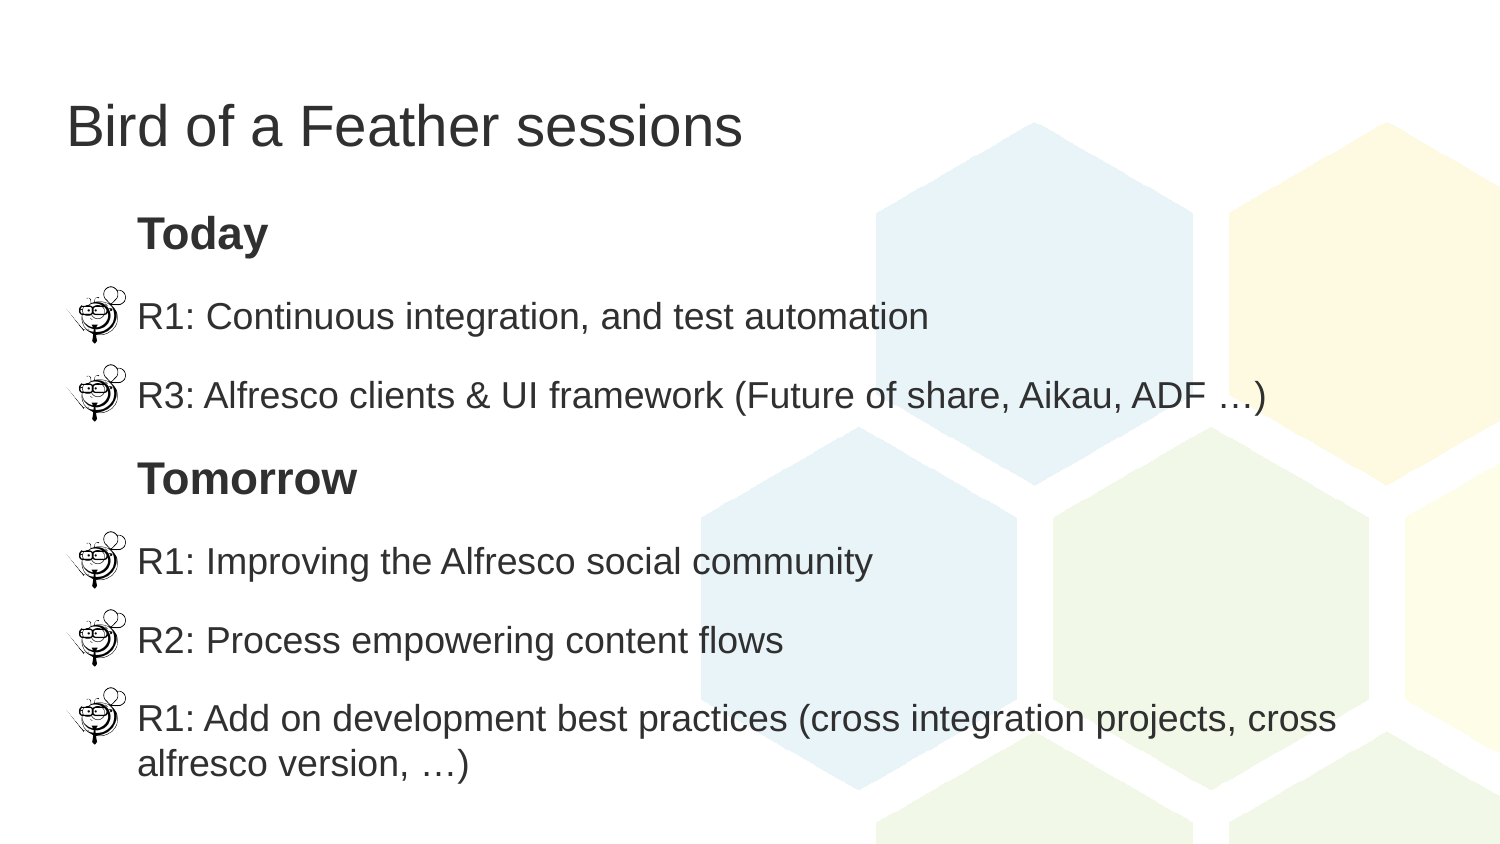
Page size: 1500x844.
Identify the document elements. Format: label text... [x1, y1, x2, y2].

title Bird of a Feather sessions [51, 72, 1449, 167]
picture [0, 0, 1500, 844]
list Today R1: Continuous integration, and test automation R3: Alfresco clients & UI framework (Future of share, Aikau, ADF …) Tomorrow R1: Improving the Alfresco social community R2: Process empowering content flows R1: Add on development best practices (cross integration projects, cross alfresco version, …) [51, 189, 1449, 378]
